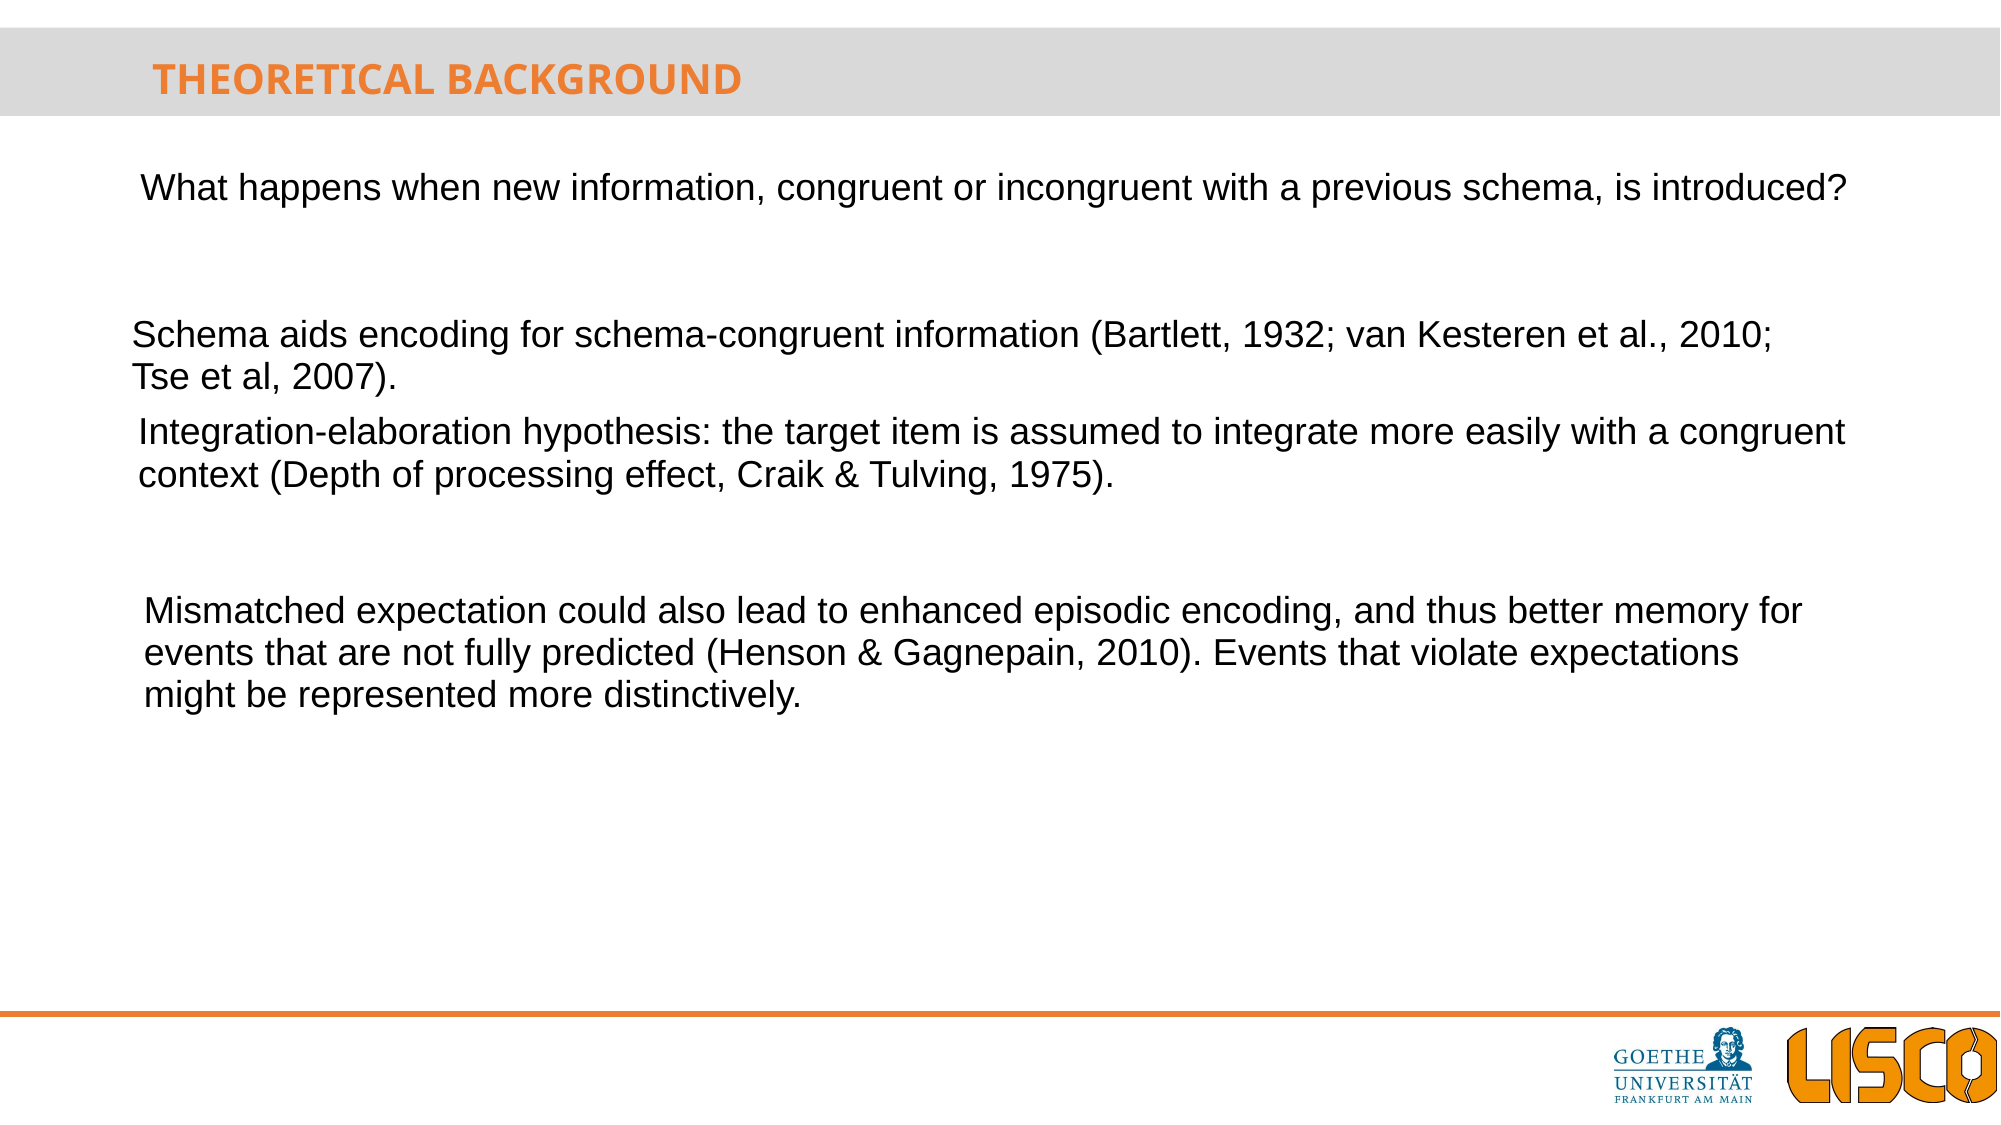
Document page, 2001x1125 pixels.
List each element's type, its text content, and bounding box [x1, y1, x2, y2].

picture [1733, 1027, 1752, 1067]
text_box Mismatched expectation could also lead to enhanced episodic encoding, and thus better memory for events that are not fully predicted (Henson & Gagnepain, 2010). Events that violate expectations might be represented more distinctively. [129, 582, 1849, 724]
text_box Integration-elaboration hypothesis: the target item is assumed to integrate more easily with a congruent context (Depth of processing effect, Craik & Tulving, 1975). [123, 403, 1923, 503]
text_box Schema aids encoding for schema-congruent information (Bartlett, 1932; van Kesteren et al., 2010; Tse et al, 2007). [116, 264, 1837, 405]
text_box [0, 27, 2000, 116]
text_box THEORETICAL BACKGROUND [137, 45, 769, 110]
text_box What happens when new information, congruent or incongruent with a previous schema, is introduced? [125, 159, 1936, 259]
picture [1614, 1027, 1752, 1103]
picture [1787, 1027, 1997, 1103]
